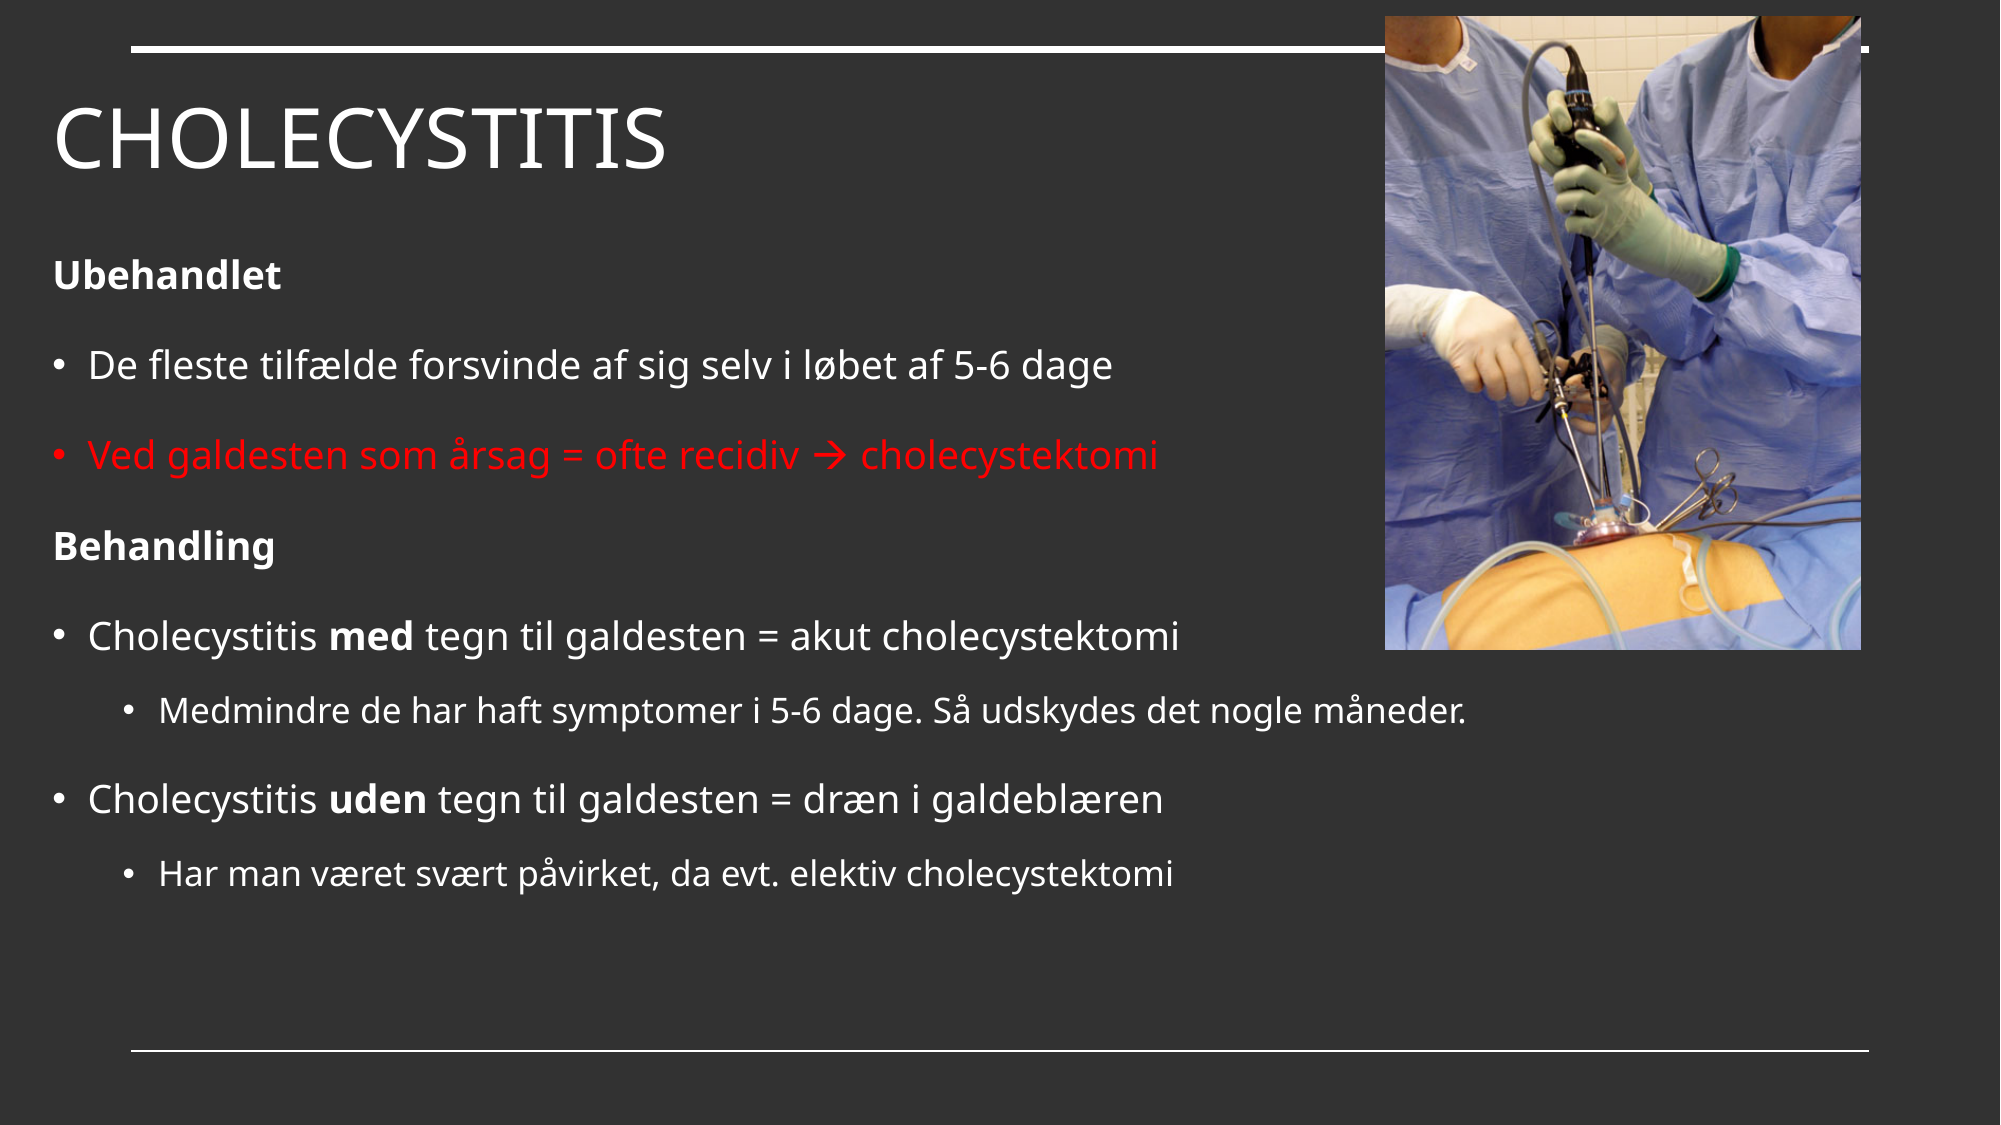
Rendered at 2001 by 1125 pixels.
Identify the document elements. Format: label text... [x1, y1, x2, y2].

title Cholecystitis [37, 77, 1385, 219]
list Ubehandlet De fleste tilfælde forsvinde af sig selv i løbet af 5-6 dage Ved galdesten som årsag = ofte recidiv  cholecystektomi Behandling Cholecystitis med tegn til galdesten = akut cholecystektomi Medmindre de har haft symptomer i 5-6 dage. Så udskydes det nogle måneder. Cholecystitis uden tegn til galdesten = dræn i galdeblæren Har man været svært påvirket, da evt. elektiv cholecystektomi [37, 219, 1792, 906]
picture [1385, 16, 1861, 650]
